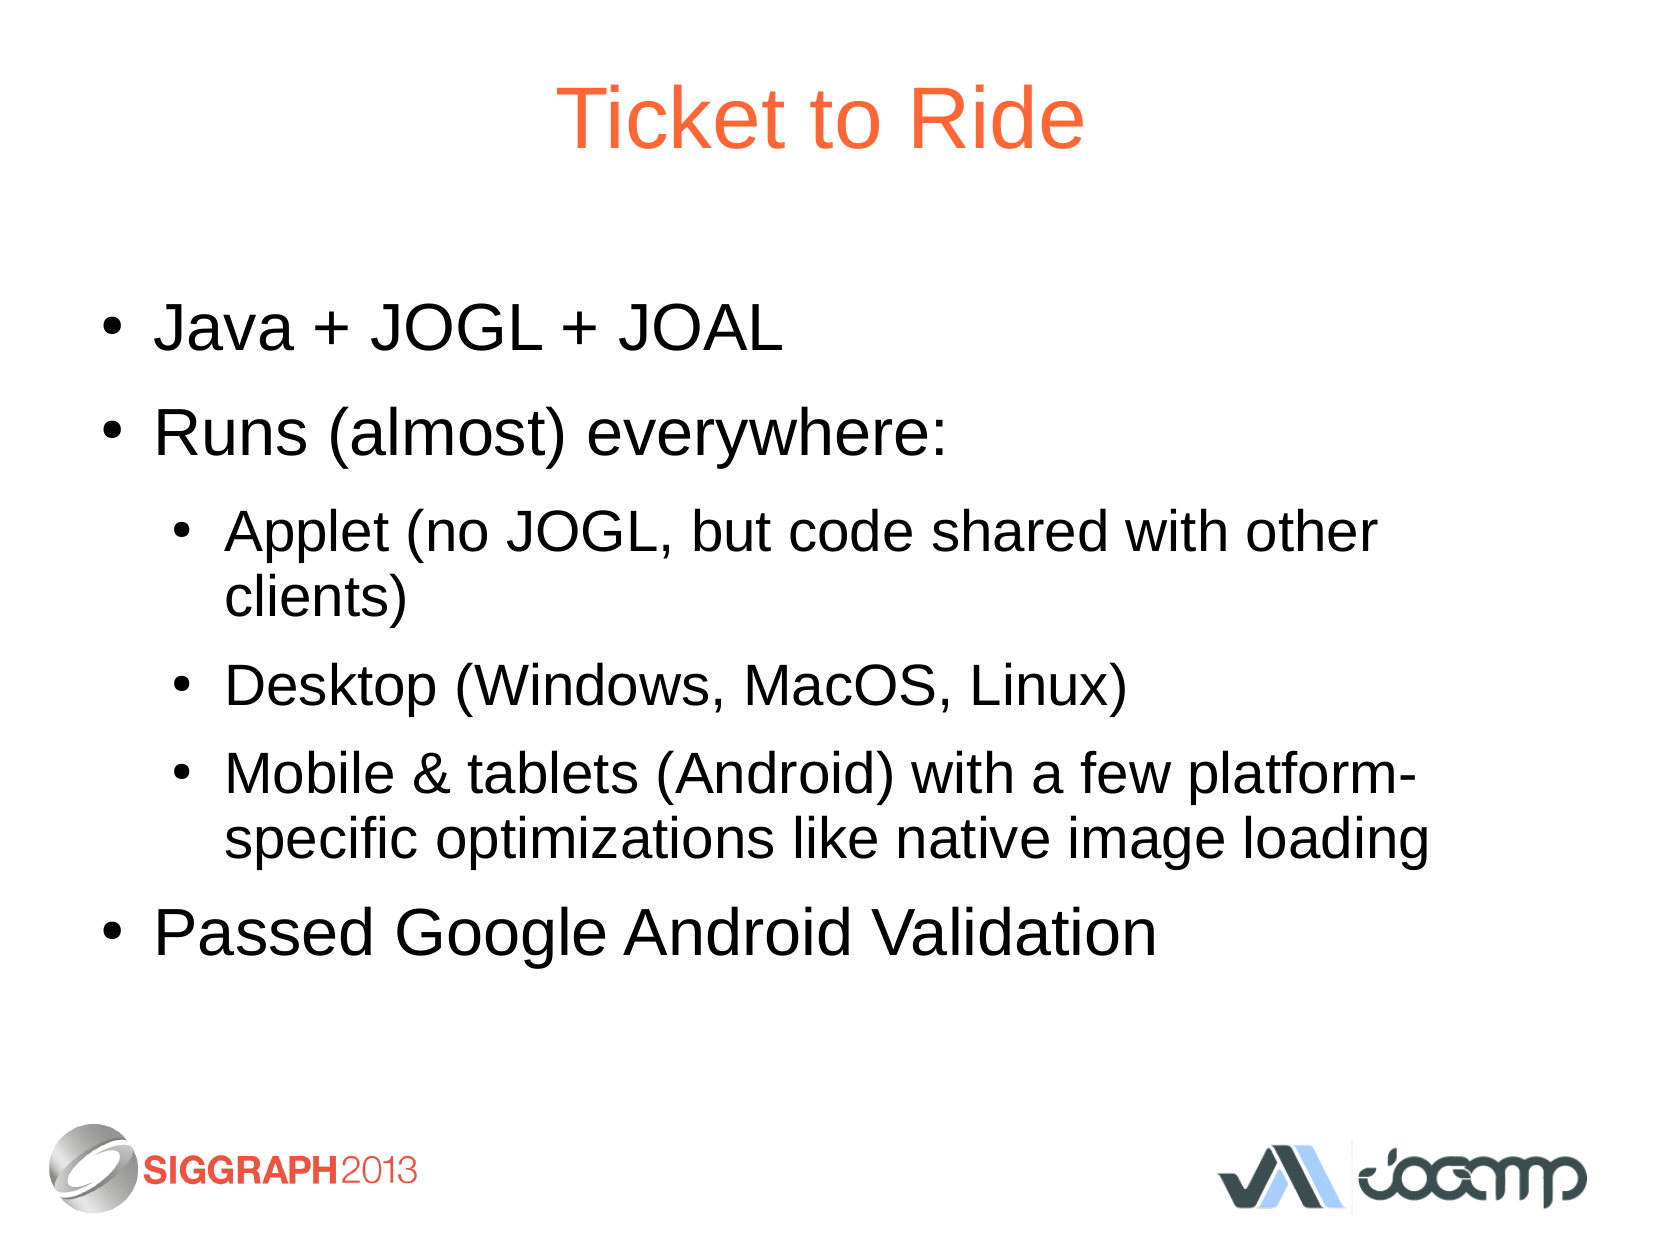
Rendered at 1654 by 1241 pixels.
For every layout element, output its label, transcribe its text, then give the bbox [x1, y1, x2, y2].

picture [45, 1122, 421, 1215]
picture [1215, 1139, 1587, 1215]
title Ticket to Ride [68, 49, 1576, 188]
list Java + JOGL + JOAL Runs (almost) everywhere: Applet (no JOGL, but code shared with other clients) Desktop (Windows, MacOS, Linux) Mobile & tablets (Android) with a few platform-specific optimizations like native image loading Passed Google Android Validation [82, 290, 1538, 1010]
